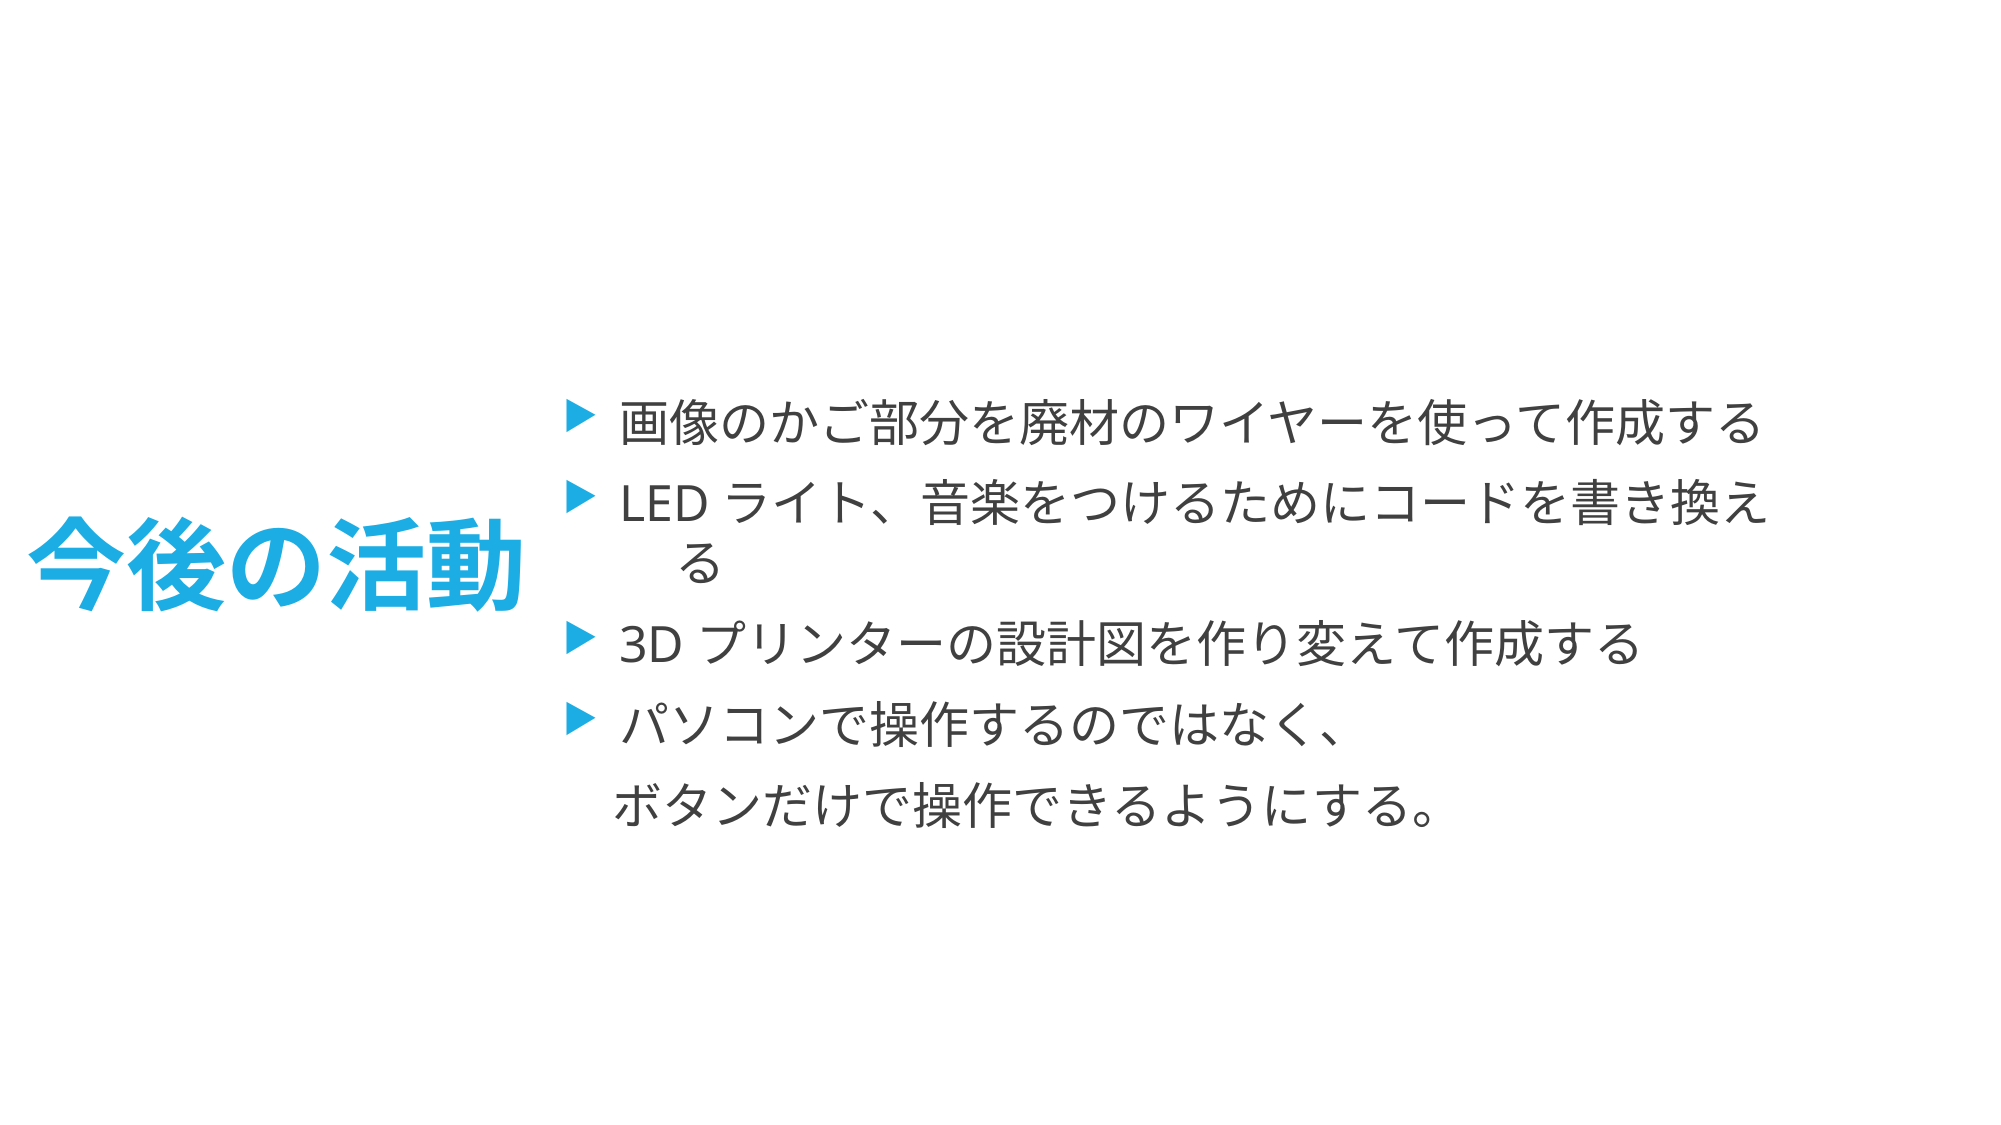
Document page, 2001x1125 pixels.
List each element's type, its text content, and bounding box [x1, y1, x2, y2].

list 画像のかご部分を廃材のワイヤーを使って作成する LEDライト、音楽をつけるためにコードを書き換える 3Dプリンターの設計図を作り変えて作成する パソコンで操作するのではなく、 ボタンだけで操作できるようにする。 [547, 152, 1822, 1073]
title 今後の活動 [0, 214, 547, 911]
